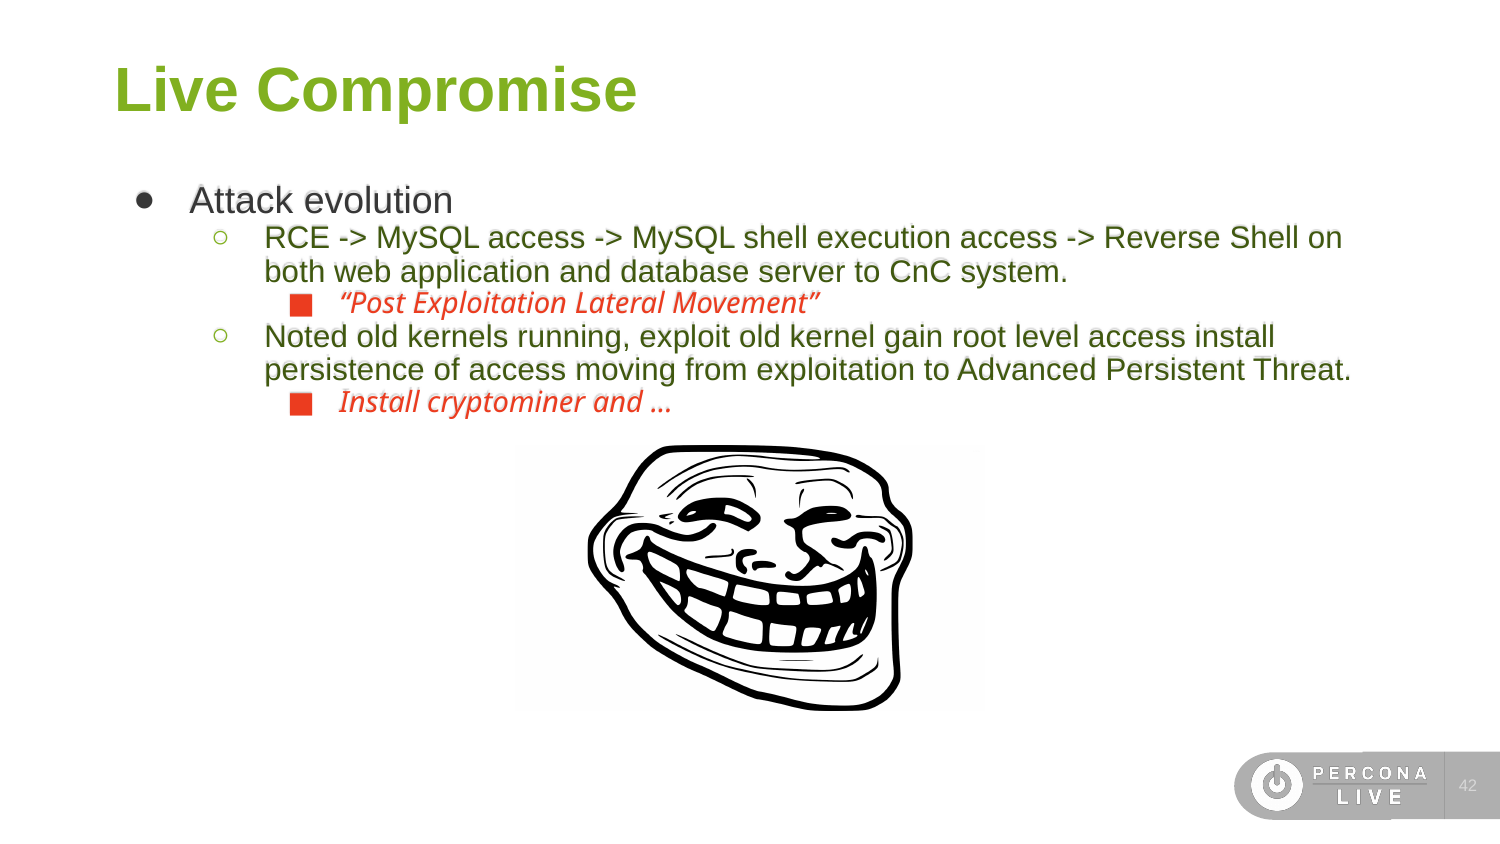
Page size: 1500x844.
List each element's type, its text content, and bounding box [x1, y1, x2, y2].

picture [515, 445, 985, 711]
title Live Compromise [103, 6, 1397, 175]
picture [1251, 759, 1427, 811]
list Attack evolution RCE -> MySQL access -> MySQL shell execution access -> Reverse Shell on both web application and database server to CnC system. “Post Exploitation Lateral Movement” Noted old kernels running, exploit old kernel gain root level access install persistence of access moving from exploitation to Advanced Persistent Threat. Install cryptominer and ... [103, 175, 1397, 689]
